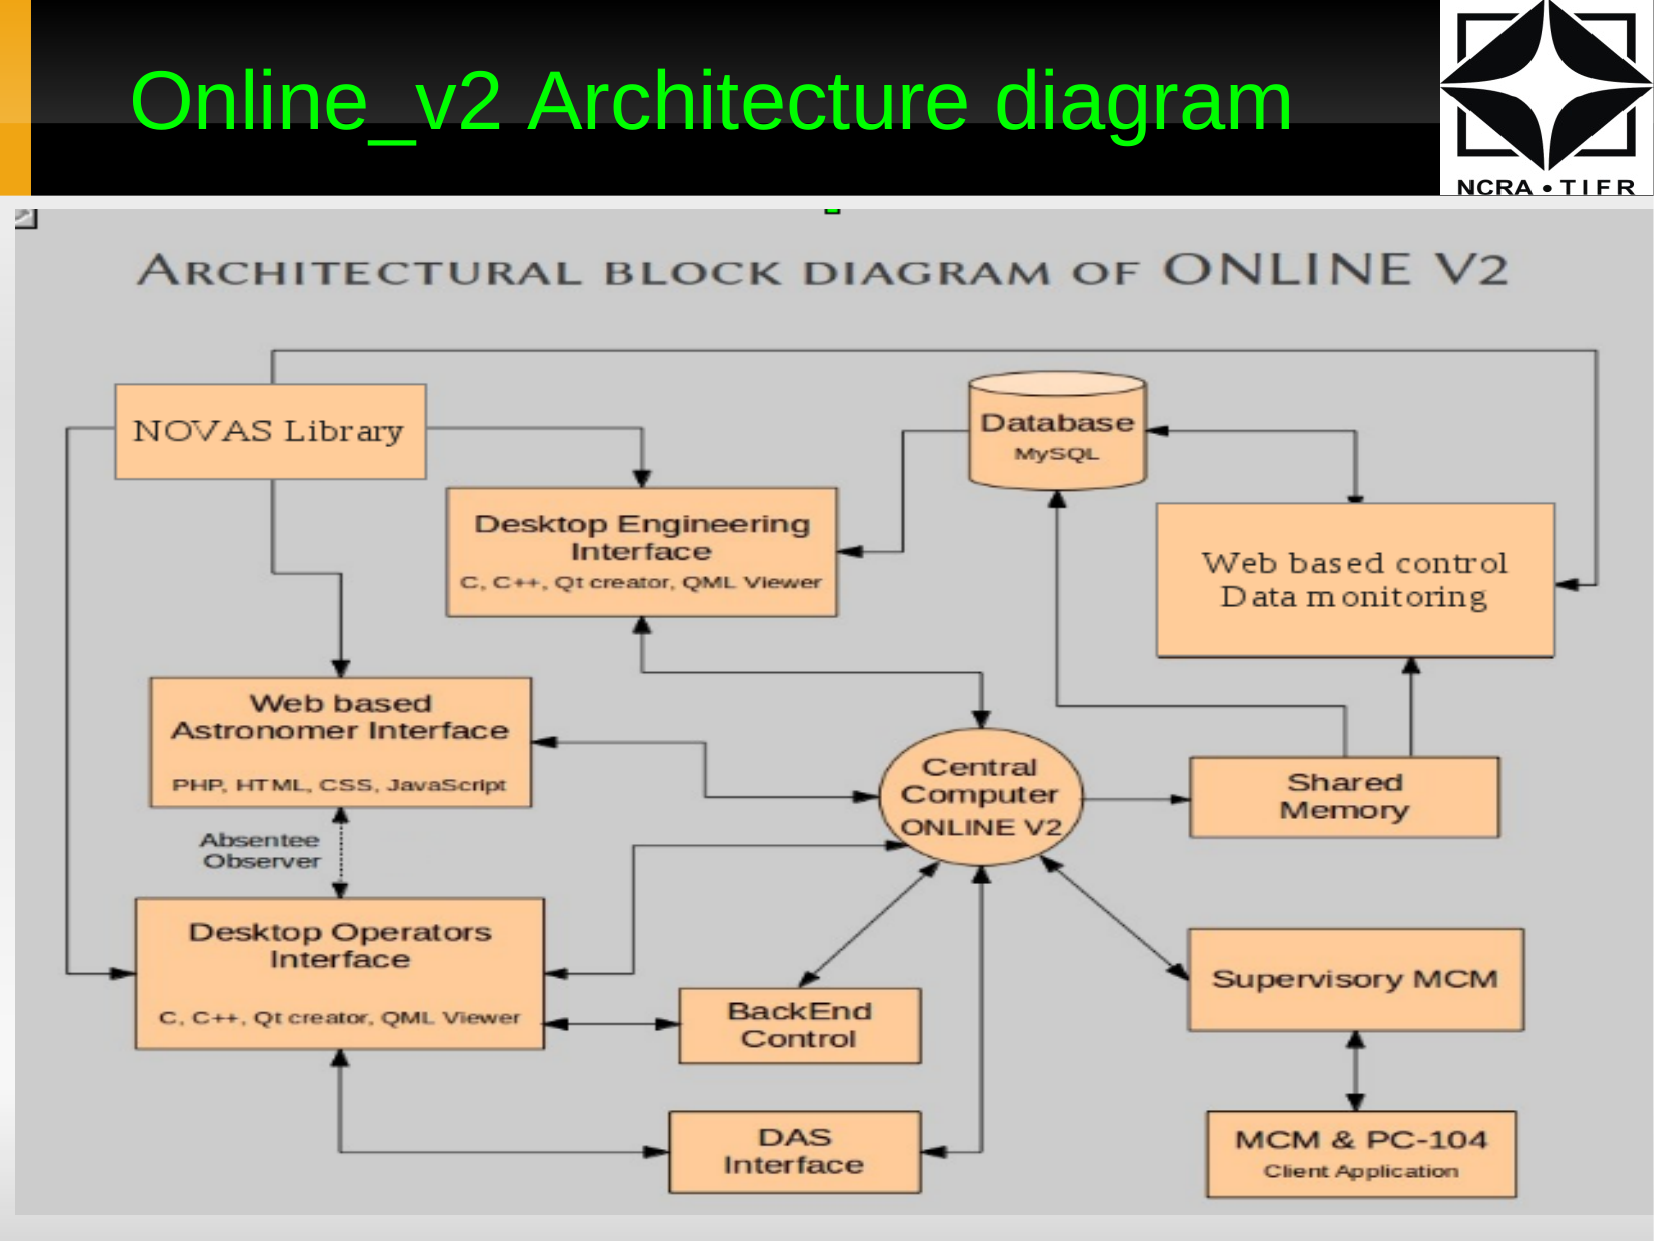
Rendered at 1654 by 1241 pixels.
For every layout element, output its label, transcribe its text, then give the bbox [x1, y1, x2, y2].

text_box Online_v2 Architecture diagram [0, 46, 1426, 155]
picture [0, 0, 1654, 1241]
